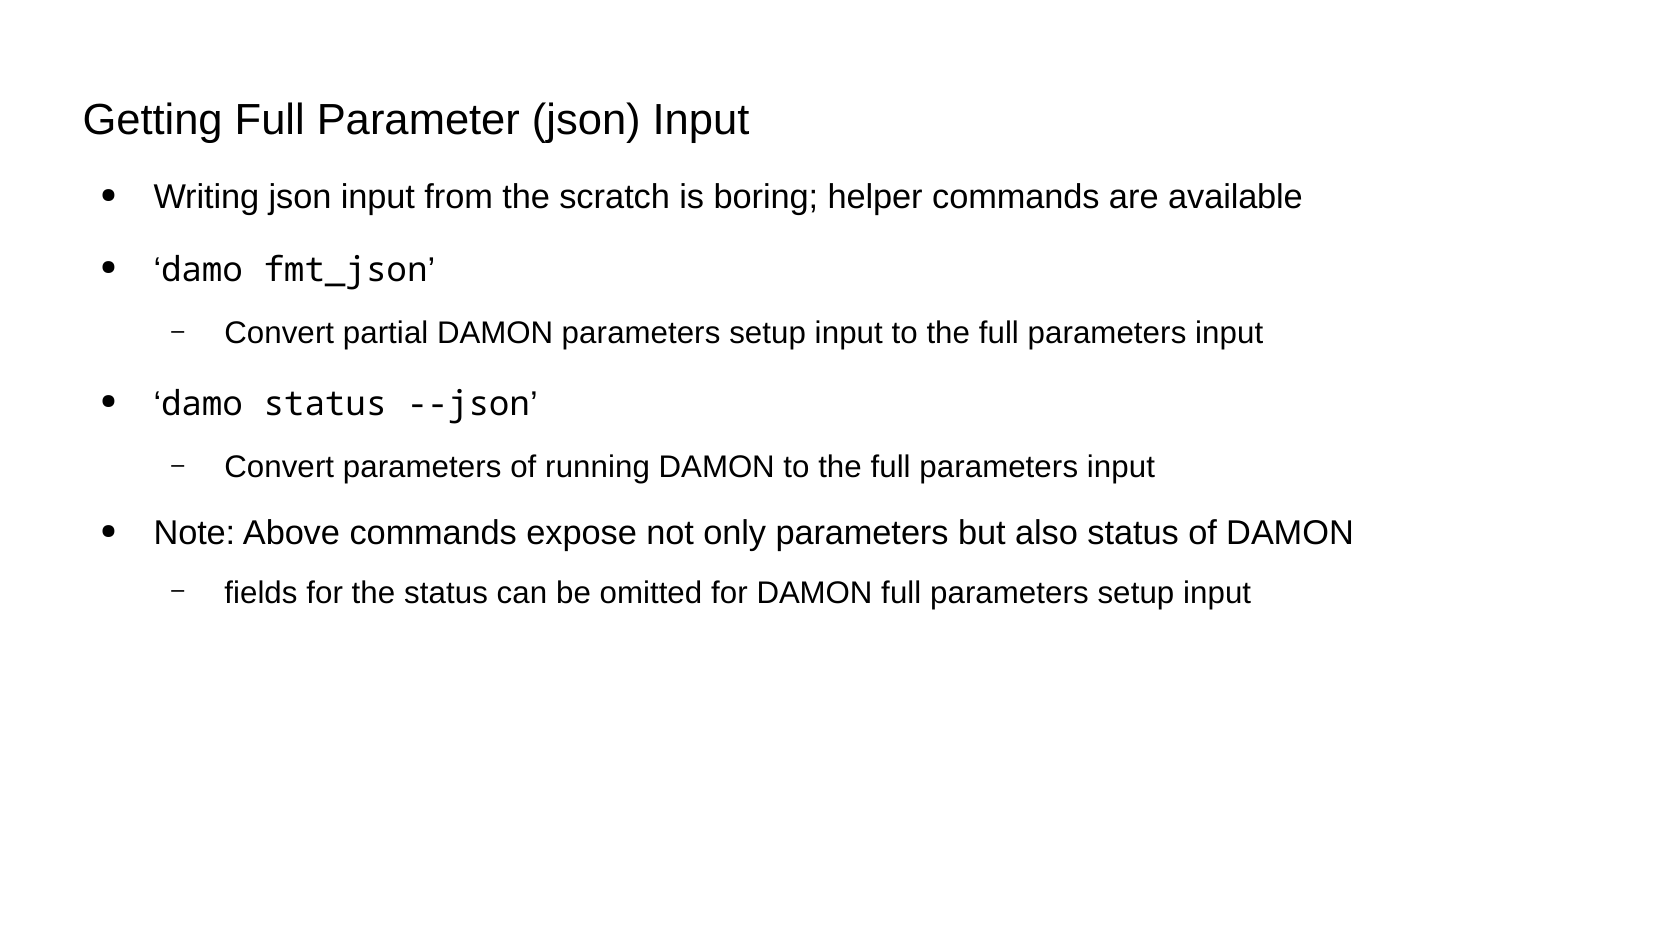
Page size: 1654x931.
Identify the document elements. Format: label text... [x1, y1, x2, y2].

list Writing json input from the scratch is boring; helper commands are available ‘damo fmt_json’ Convert partial DAMON parameters setup input to the full parameters input ‘damo status --json’ Convert parameters of running DAMON to the full parameters input Note: Above commands expose not only parameters but also status of DAMON fields for the status can be omitted for DAMON full parameters setup input [82, 177, 1571, 833]
title Getting Full Parameter (json) Input [82, 81, 1571, 157]
